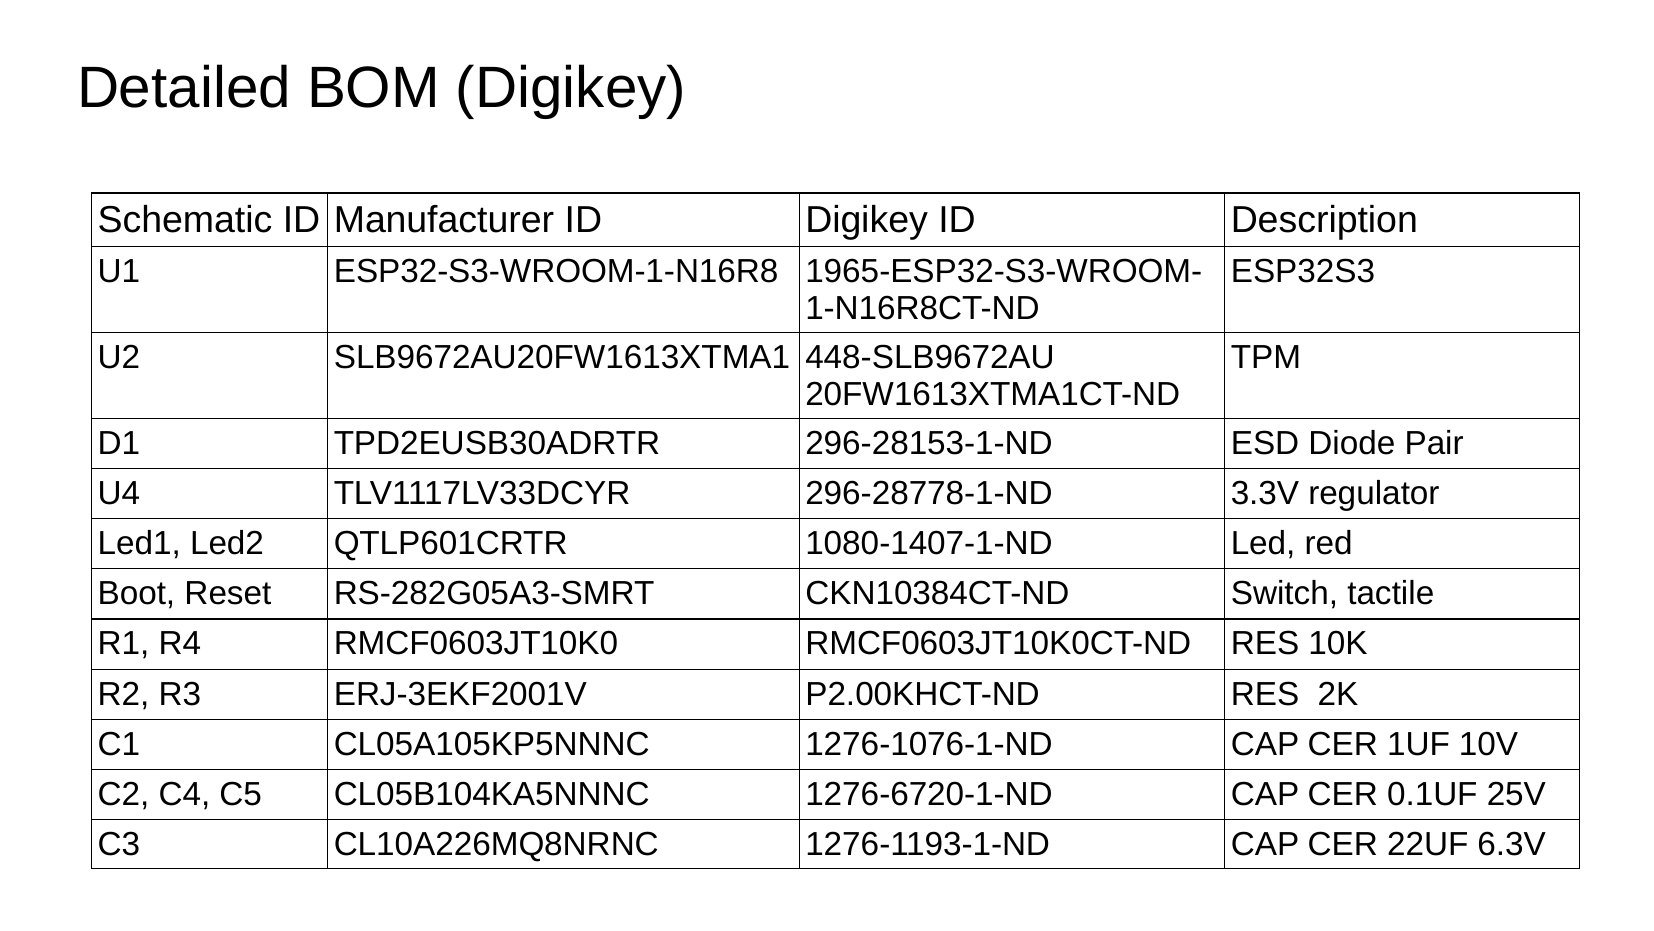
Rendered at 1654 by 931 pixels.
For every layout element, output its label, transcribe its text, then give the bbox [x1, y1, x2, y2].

table_cell ESD Diode Pair [1225, 419, 1579, 468]
table_cell U4 [92, 469, 327, 518]
table_cell RES 10K [1225, 620, 1579, 669]
table_cell 1965-ESP32-S3-WROOM-1-N16R8CT-ND [800, 247, 1224, 332]
table_cell P2.00KHCT-ND [800, 670, 1224, 719]
table_cell Led, red [1225, 519, 1579, 568]
table_cell CAP CER 1UF 10V [1225, 720, 1579, 769]
table_cell D1 [92, 419, 327, 468]
table_cell TPD2EUSB30ADRTR [328, 419, 799, 468]
table_cell 296-28153-1-ND [800, 419, 1224, 468]
table_cell Switch, tactile [1225, 569, 1579, 618]
table_cell U1 [92, 247, 327, 332]
table_cell SLB9672AU20FW1613XTMA1 [328, 333, 799, 418]
table_cell CKN10384CT-ND [800, 569, 1224, 618]
table_cell CL05A105KP5NNNC [328, 720, 799, 769]
table_cell Led1, Led2 [92, 519, 327, 568]
table_header Manufacturer ID [328, 194, 799, 246]
table_header Description [1225, 194, 1579, 246]
table_cell 448-SLB9672AU 20FW1613XTMA1CT-ND [800, 333, 1224, 418]
table_cell 1276-6720-1-ND [800, 770, 1224, 819]
table_cell RMCF0603JT10K0CT-ND [800, 620, 1224, 669]
table_cell CL05B104KA5NNNC [328, 770, 799, 819]
table_cell ESP32-S3-WROOM-1-N16R8 [328, 247, 799, 332]
table_cell RMCF0603JT10K0 [328, 620, 799, 669]
table_cell ESP32S3 [1225, 247, 1579, 332]
table_cell QTLP601CRTR [328, 519, 799, 568]
table_cell C1 [92, 720, 327, 769]
table_cell 1080-1407-1-ND [800, 519, 1224, 568]
table_cell RES 2K [1225, 670, 1579, 719]
table_cell TPM [1225, 333, 1579, 418]
table_cell C3 [92, 820, 327, 868]
table_cell CAP CER 0.1UF 25V [1225, 770, 1579, 819]
table_cell U2 [92, 333, 327, 418]
table_cell 3.3V regulator [1225, 469, 1579, 518]
table_cell ERJ-3EKF2001V [328, 670, 799, 719]
table_cell Boot, Reset [92, 569, 327, 618]
table_cell TLV1117LV33DCYR [328, 469, 799, 518]
table_cell RS-282G05A3-SMRT [328, 569, 799, 618]
table_cell CAP CER 22UF 6.3V [1225, 820, 1579, 868]
table_cell C2, C4, C5 [92, 770, 327, 819]
table_cell R1, R4 [92, 620, 327, 669]
table_cell 296-28778-1-ND [800, 469, 1224, 518]
table_cell 1276-1076-1-ND [800, 720, 1224, 769]
table_header Schematic ID [92, 194, 327, 246]
table_header Digikey ID [800, 194, 1224, 246]
table_cell 1276-1193-1-ND [800, 820, 1224, 868]
table_cell R2, R3 [92, 670, 327, 719]
table_cell CL10A226MQ8NRNC [328, 820, 799, 868]
title Detailed BOM (Digikey) [77, 10, 1566, 166]
